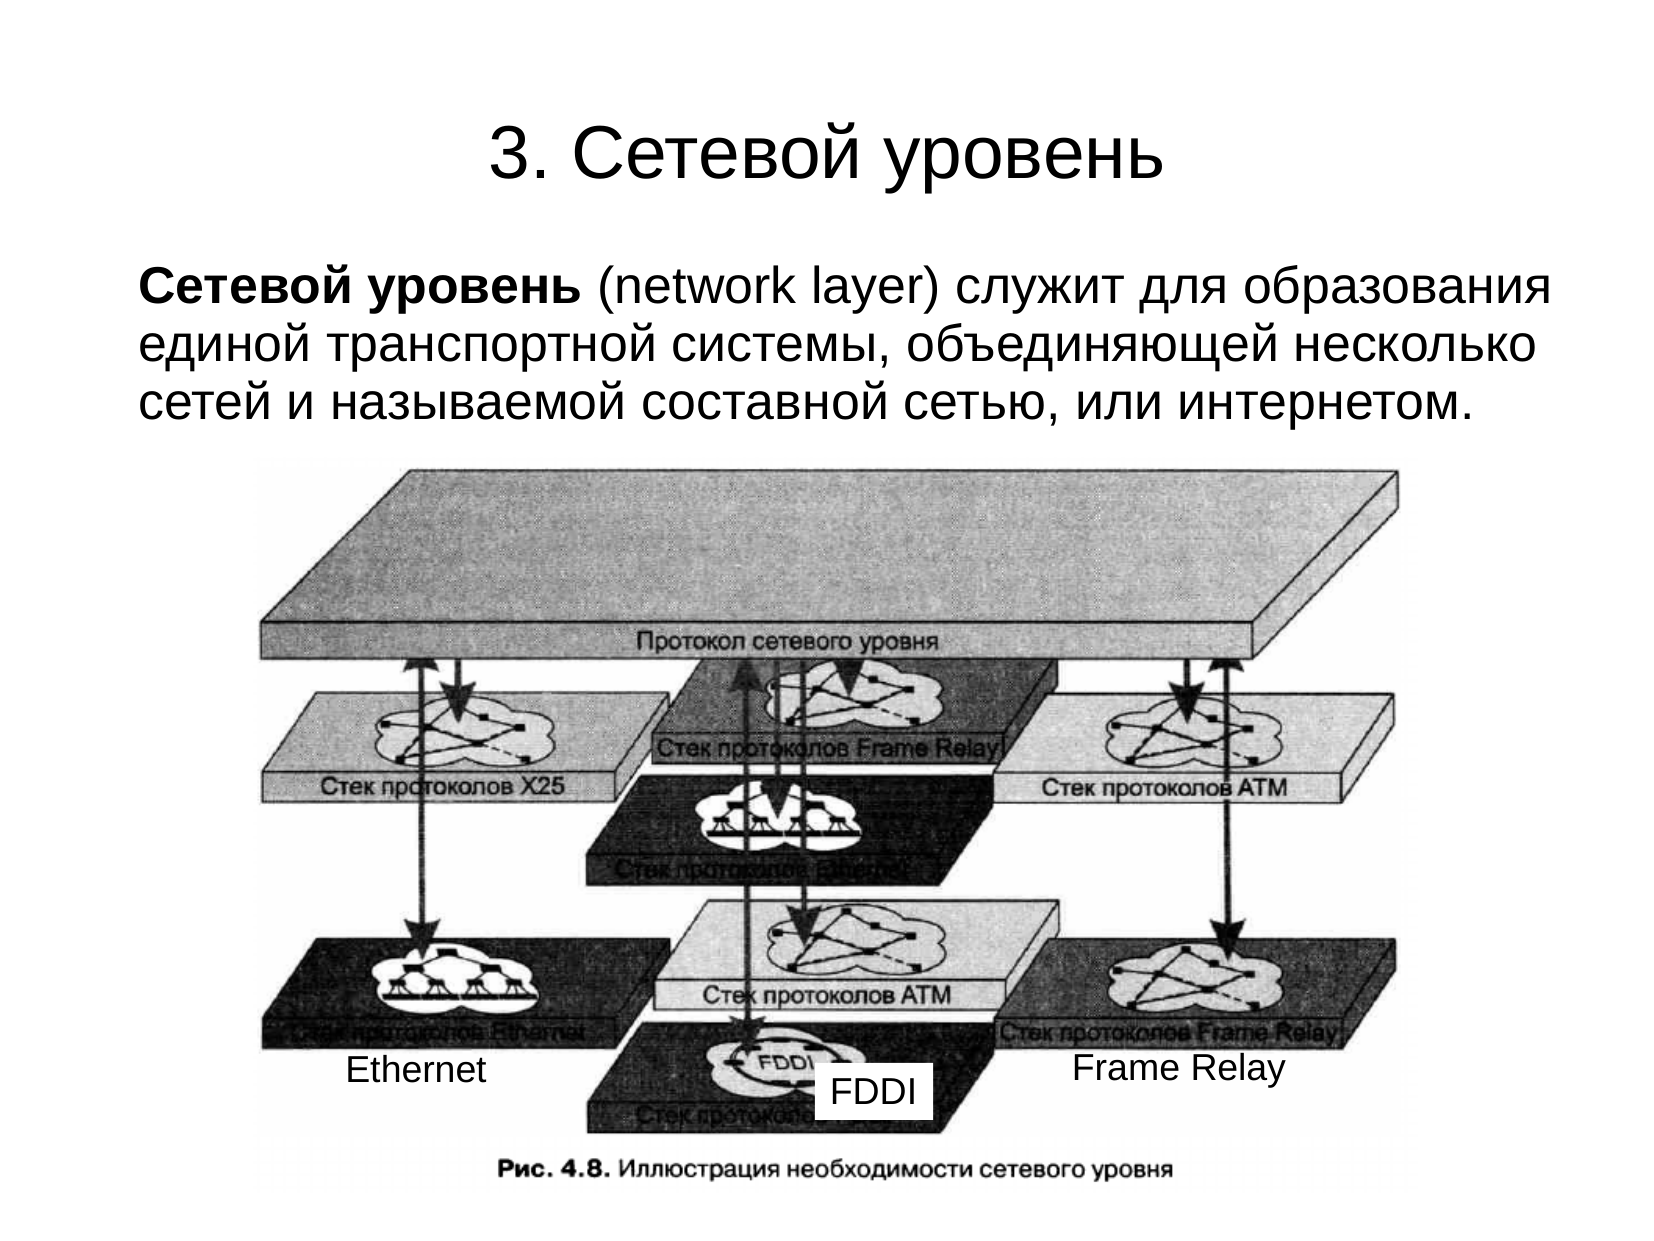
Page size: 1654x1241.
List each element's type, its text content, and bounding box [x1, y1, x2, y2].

text_box FDDI [814, 1062, 934, 1120]
title 3. Сетевой уровень [82, 49, 1571, 256]
text_box Ethernet [330, 1041, 579, 1099]
list Сетевой уровень (network layer) служит для образования единой транспортной системы, объединяющей несколько сетей и называемой составной сетью, или интернетом. [82, 256, 1571, 485]
picture [253, 457, 1418, 1193]
text_box Frame Relay [1057, 1039, 1306, 1097]
